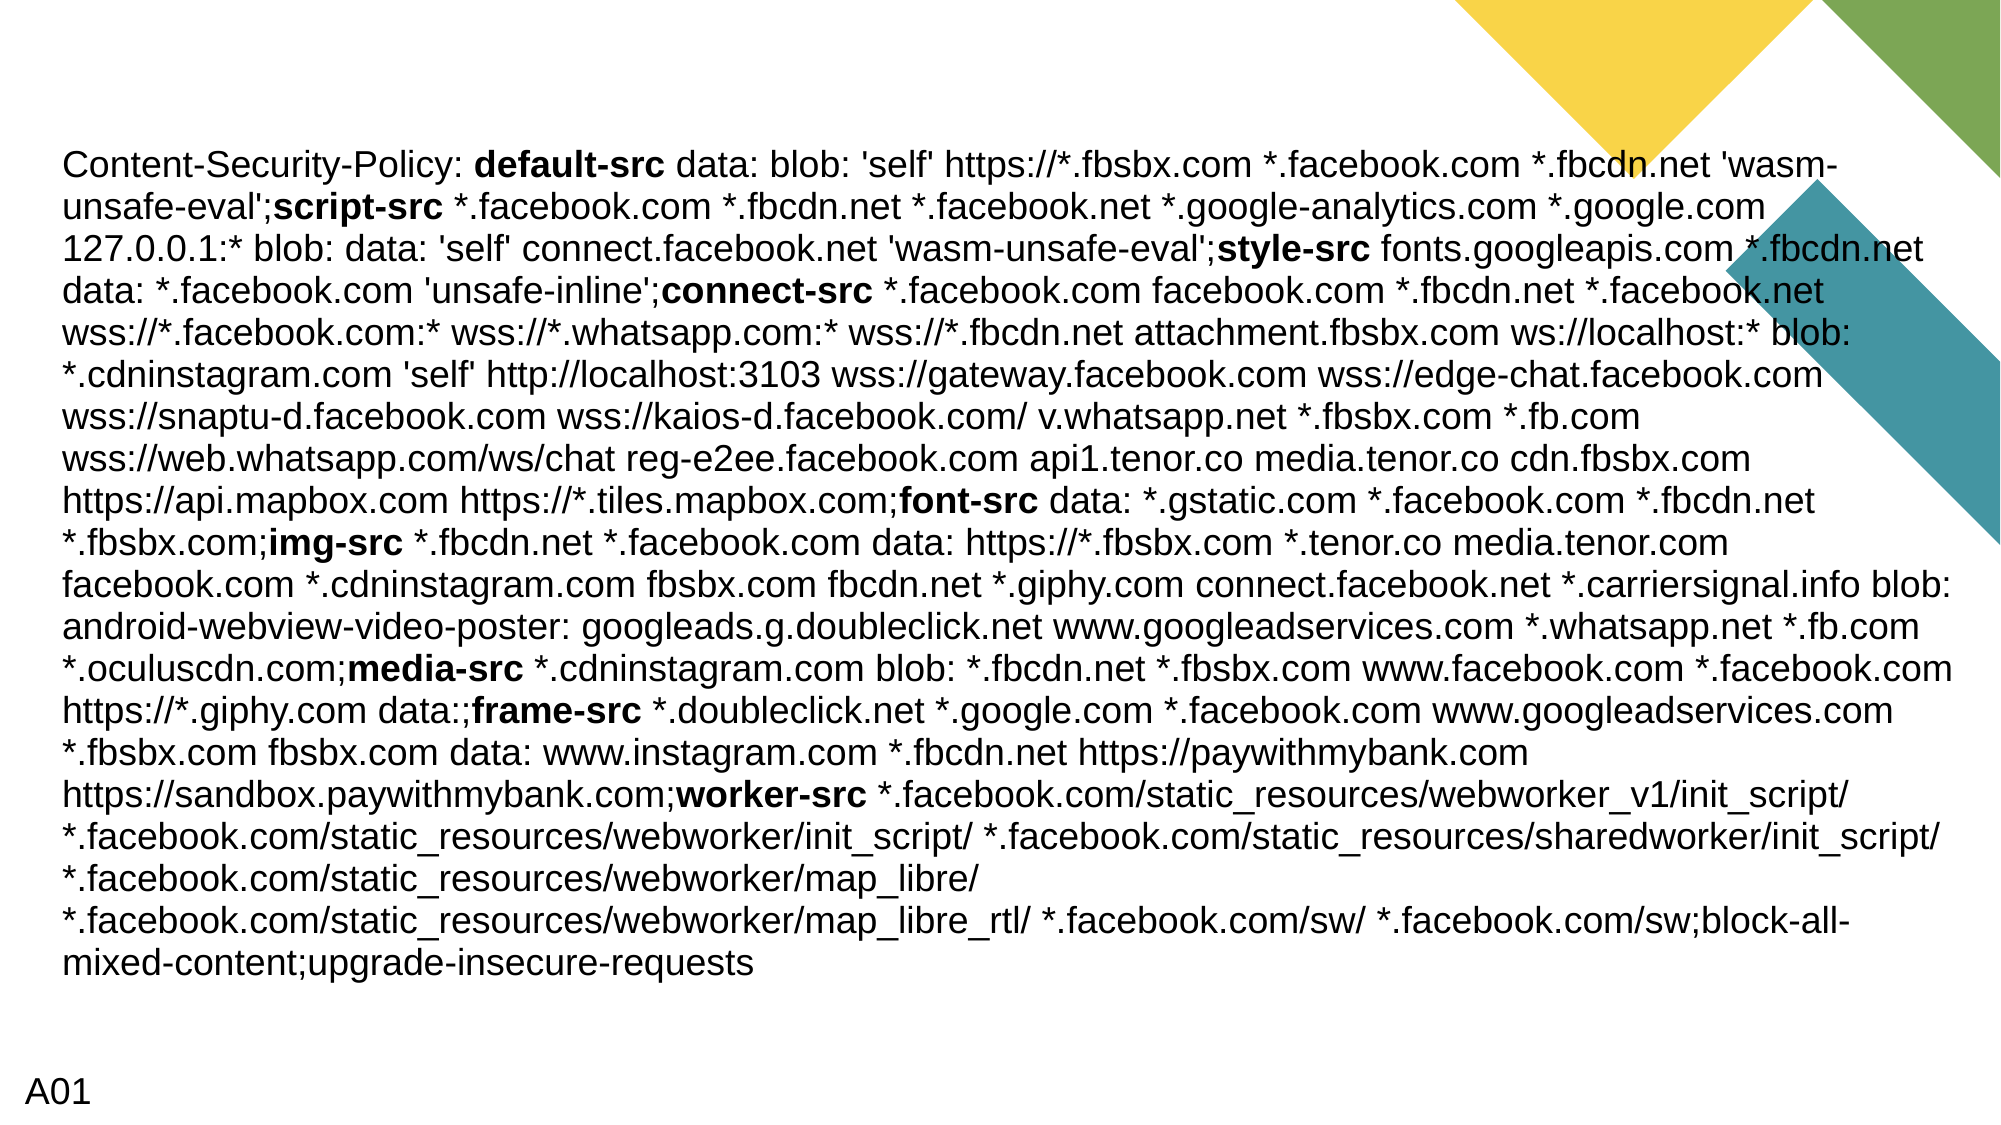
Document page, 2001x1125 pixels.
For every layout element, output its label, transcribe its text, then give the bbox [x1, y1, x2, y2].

text_box Content-Security-Policy: default-src data: blob: 'self' https://*.fbsbx.com *.facebook.com *.fbcdn.net 'wasm-unsafe-eval';script-src *.facebook.com *.fbcdn.net *.facebook.net *.google-analytics.com *.google.com 127.0.0.1:* blob: data: 'self' connect.facebook.net 'wasm-unsafe-eval';style-src fonts.googleapis.com *.fbcdn.net data: *.facebook.com 'unsafe-inline';connect-src *.facebook.com facebook.com *.fbcdn.net *.facebook.net wss://*.facebook.com:* wss://*.whatsapp.com:* wss://*.fbcdn.net attachment.fbsbx.com ws://localhost:* blob: *.cdninstagram.com 'self' http://localhost:3103 wss://gateway.facebook.com wss://edge-chat.facebook.com wss://snaptu-d.facebook.com wss://kaios-d.facebook.com/ v.whatsapp.net *.fbsbx.com *.fb.com wss://web.whatsapp.com/ws/chat reg-e2ee.facebook.com api1.tenor.co media.tenor.co cdn.fbsbx.com https://api.mapbox.com https://*.tiles.mapbox.com;font-src data: *.gstatic.com *.facebook.com *.fbcdn.net *.fbsbx.com;img-src *.fbcdn.net *.facebook.com data: https://*.fbsbx.com *.tenor.co media.tenor.com facebook.com *.cdninstagram.com fbsbx.com fbcdn.net *.giphy.com connect.facebook.net *.carriersignal.info blob: android-webview-video-poster: googleads.g.doubleclick.net www.googleadservices.com *.whatsapp.net *.fb.com *.oculuscdn.com;media-src *.cdninstagram.com blob: *.fbcdn.net *.fbsbx.com www.facebook.com *.facebook.com https://*.giphy.com data:;frame-src *.doubleclick.net *.google.com *.facebook.com www.googleadservices.com *.fbsbx.com fbsbx.com data: www.instagram.com *.fbcdn.net https://paywithmybank.com https://sandbox.paywithmybank.com;worker-src *.facebook.com/static_resources/webworker_v1/init_script/ *.facebook.com/static_resources/webworker/init_script/ *.facebook.com/static_resources/sharedworker/init_script/ *.facebook.com/static_resources/webworker/map_libre/ *.facebook.com/static_resources/webworker/map_libre_rtl/ *.facebook.com/sw/ *.facebook.com/sw;block-all-mixed-content;upgrade-insecure-requests [47, 94, 1973, 1099]
text_box A01 [10, 1062, 107, 1120]
